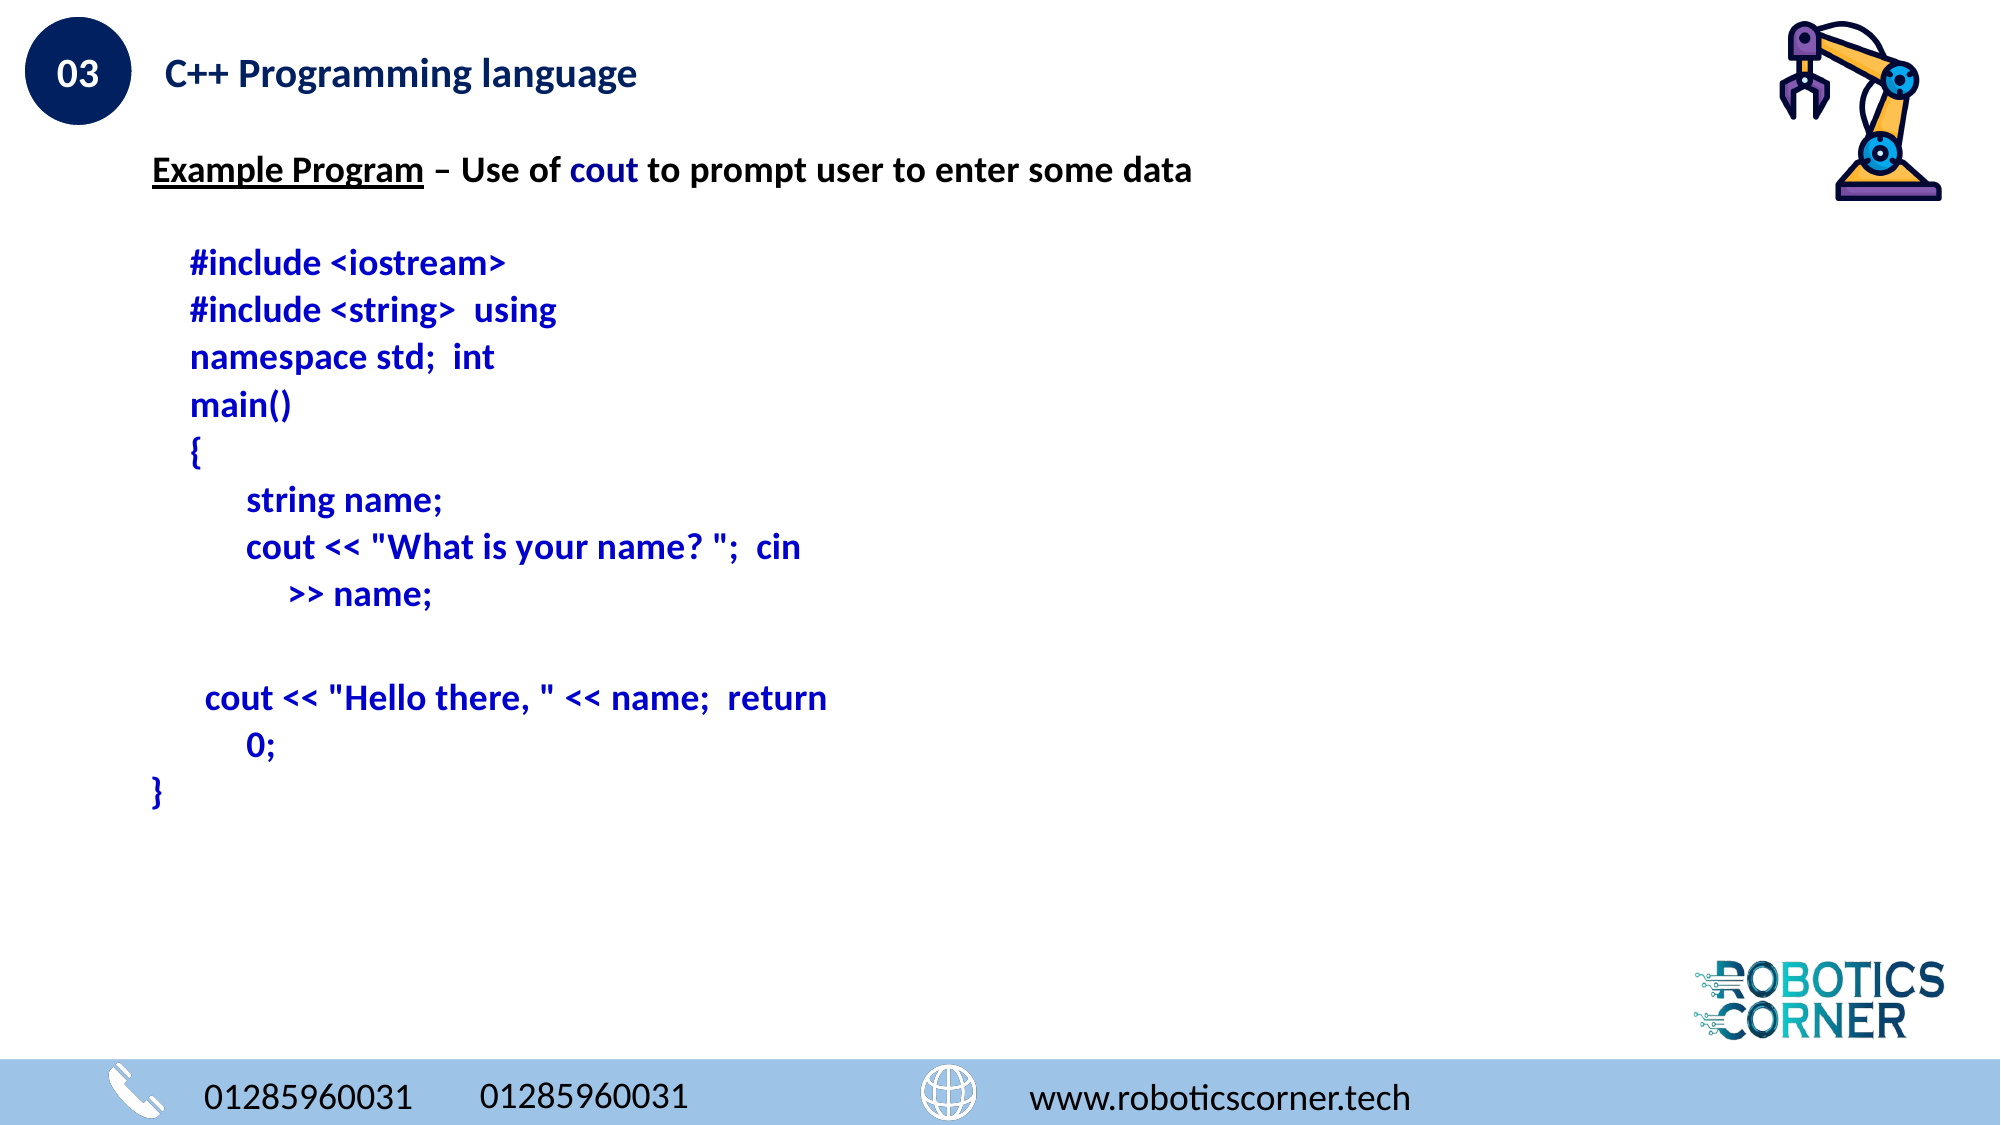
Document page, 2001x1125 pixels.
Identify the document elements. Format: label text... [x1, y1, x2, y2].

text_box 01285960031 [189, 1064, 495, 1125]
picture [1680, 859, 1953, 1059]
picture [103, 1057, 170, 1124]
picture [915, 1059, 981, 1125]
text_box C++ Programming language [150, 38, 697, 103]
picture [1771, 21, 1950, 201]
text_box 01285960031 [465, 1063, 811, 1124]
text_box [0, 1059, 915, 1125]
text_box 03 [22, 14, 134, 128]
text_box Example Program – Use of cout to prompt user to enter some data #include <iostream> #include <string> using namespace std; int main() { string name; cout << "What is your name? "; cin >> name; cout << "Hello there, " << name; return 0; } [150, 142, 1419, 813]
text_box www.roboticscorner.tech [1014, 1065, 1531, 1125]
text_box [981, 1059, 2000, 1125]
